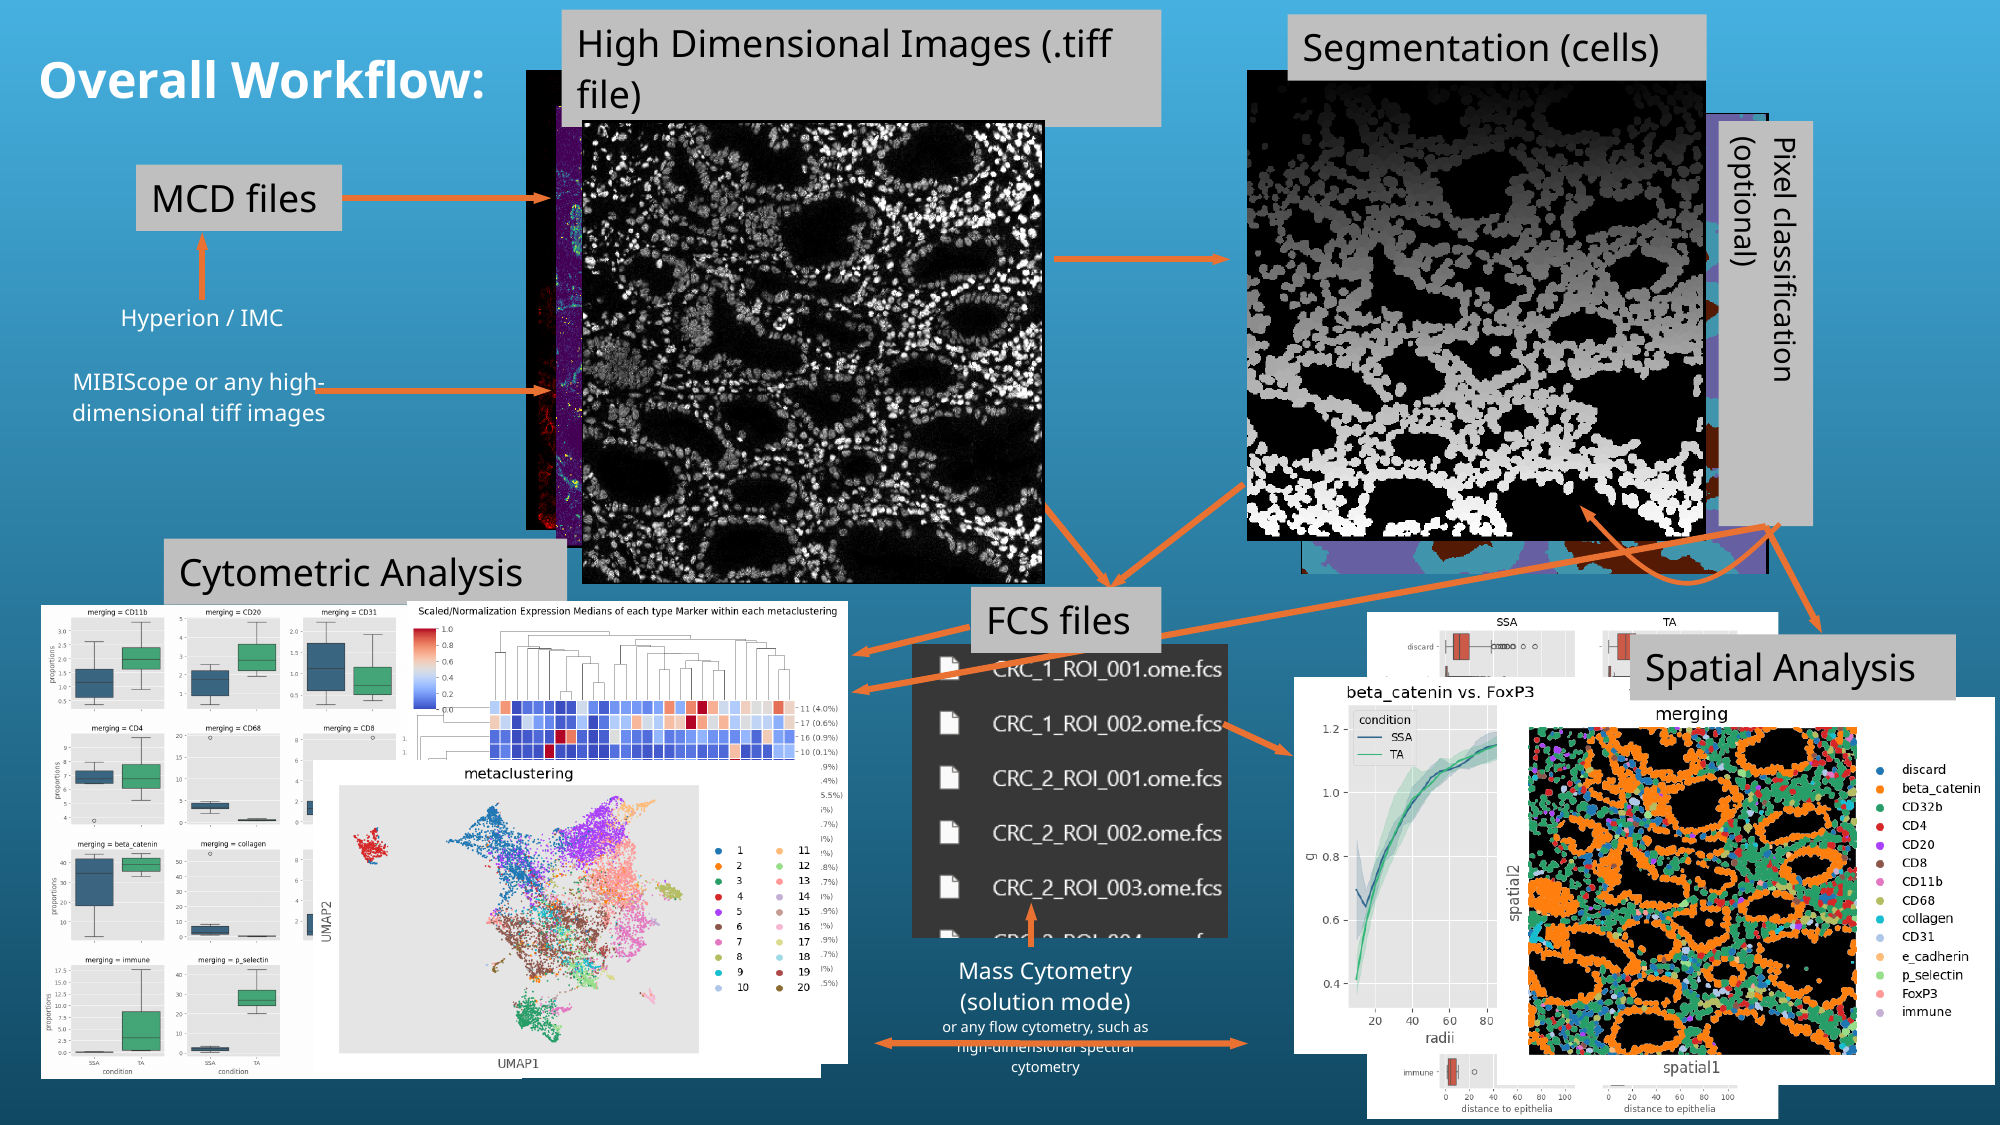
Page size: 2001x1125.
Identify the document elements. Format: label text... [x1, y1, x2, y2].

text_box Hyperion / IMC [90, 283, 315, 352]
picture [912, 644, 1228, 938]
picture [912, 644, 1045, 678]
picture [1632, 530, 1765, 574]
text_box MIBIScope or any high-dimensional tiff images [56, 359, 343, 423]
text_box High Dimensional Images (.tiff file) [561, 9, 1162, 72]
text_box Pixel classification (optional) [1761, 121, 1814, 527]
picture [1294, 612, 1995, 1119]
text_box FCS files [971, 586, 1162, 648]
text_box Cytometric Analysis [163, 538, 568, 600]
picture [526, 70, 1045, 584]
picture [1247, 70, 1769, 574]
picture [1726, 540, 1769, 574]
picture [1527, 556, 1647, 574]
text_box MCD files [136, 164, 343, 226]
text_box Spatial Analysis [1630, 634, 1956, 695]
text_box Overall Workflow: [23, 37, 537, 114]
text_box Segmentation (cells) [1287, 14, 1707, 76]
picture [41, 602, 848, 1079]
text_box Mass Cytometry (solution mode) or any flow cytometry, such as high-dimensional spectral cytometry [913, 947, 1178, 1040]
